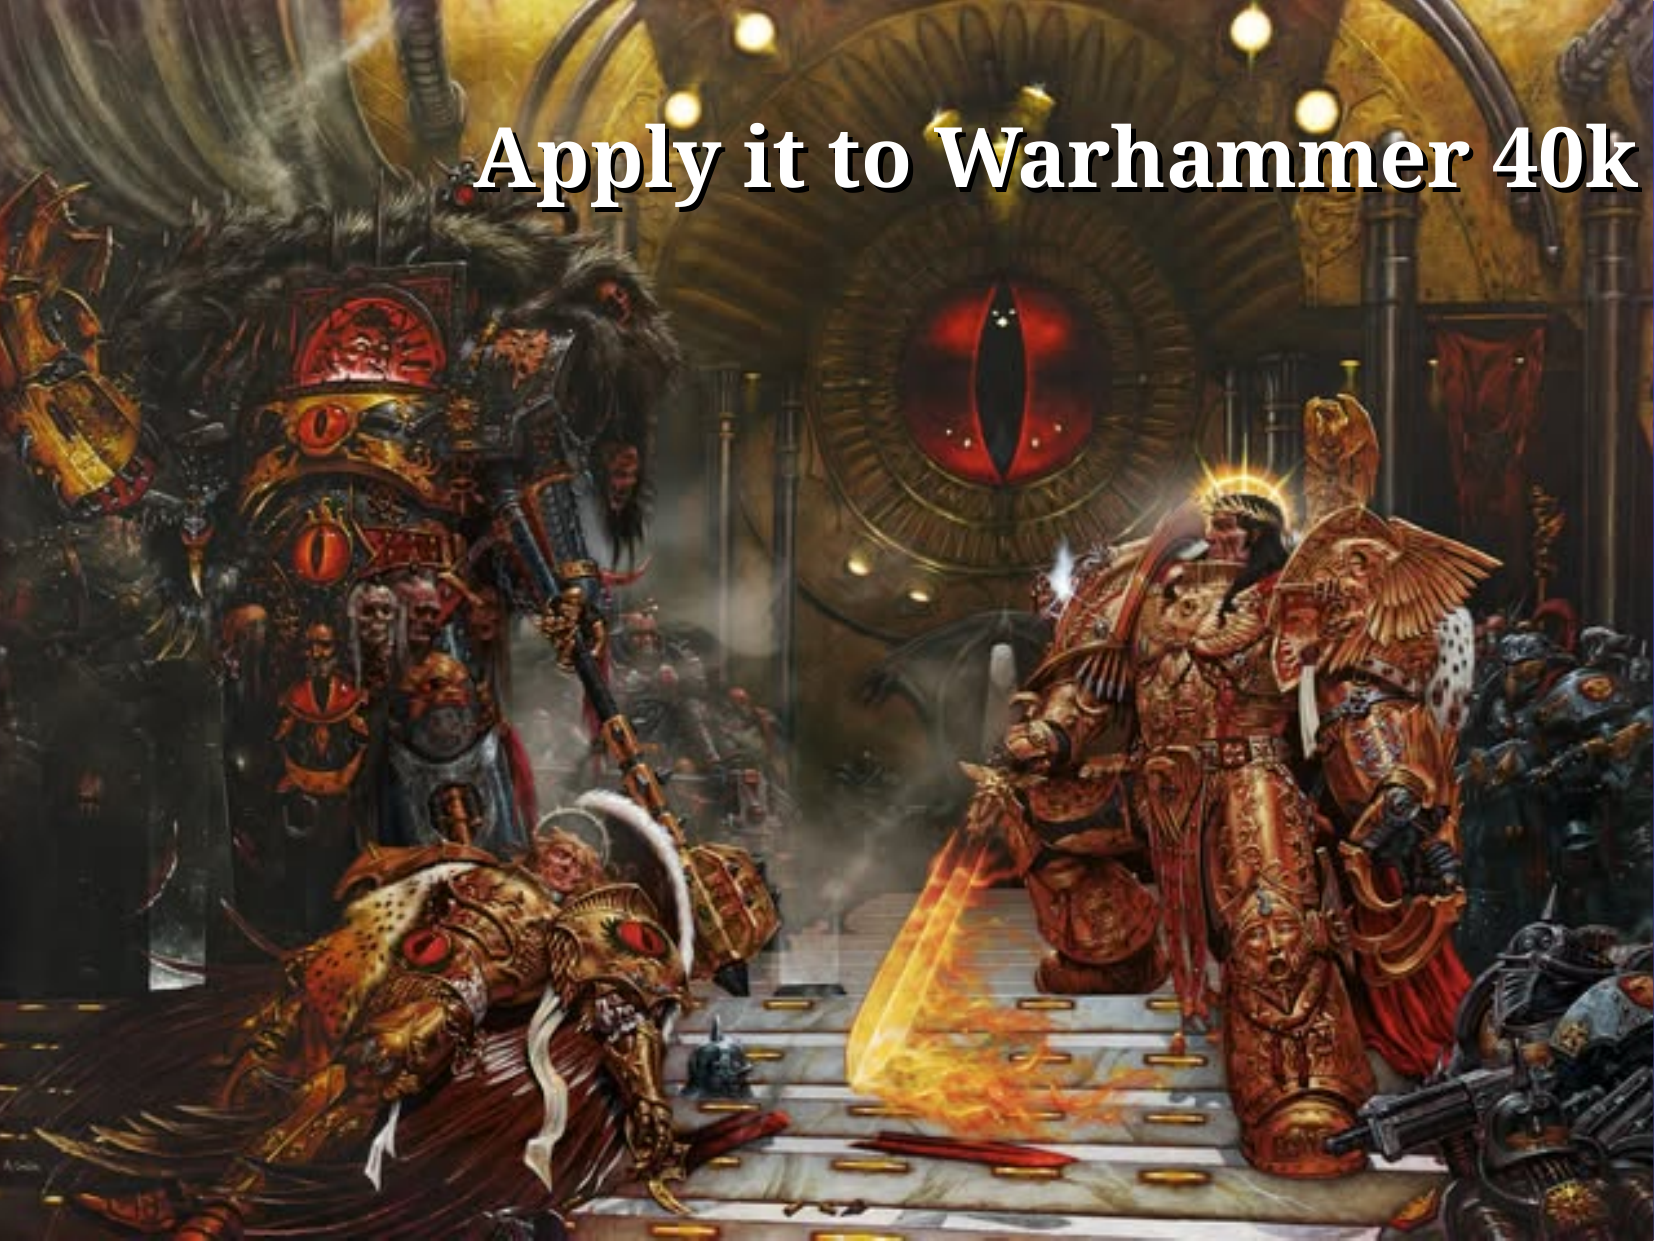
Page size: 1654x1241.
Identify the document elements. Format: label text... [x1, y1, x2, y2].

text_box Apply it to Warhammer 40k [35, 91, 1654, 225]
picture [0, 0, 1654, 1241]
